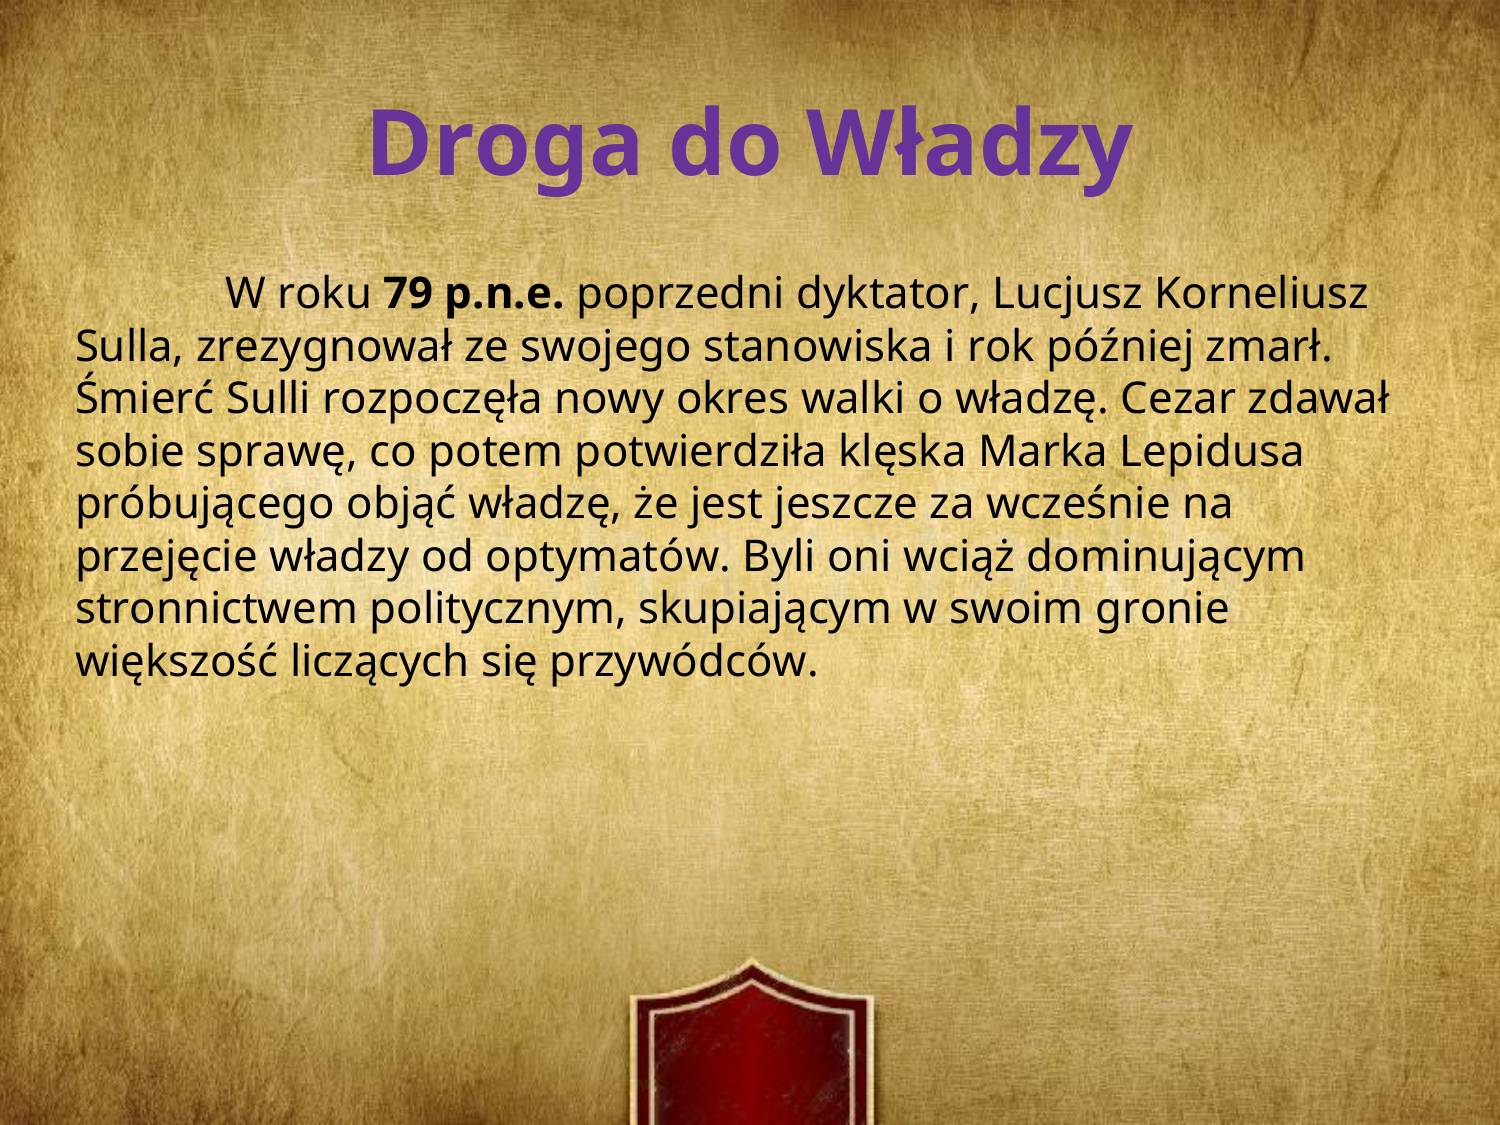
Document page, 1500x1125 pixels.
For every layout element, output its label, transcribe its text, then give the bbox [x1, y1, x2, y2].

text_box Droga do Władzy [75, 45, 1426, 233]
text_box W roku 79 p.n.e. poprzedni dyktator, Lucjusz Korneliusz Sulla, zrezygnował ze swojego stanowiska i rok później zmarł. Śmierć Sulli rozpoczęła nowy okres walki o władzę. Cezar zdawał sobie sprawę, co potem potwierdziła klęska Marka Lepidusa próbującego objąć władzę, że jest jeszcze za wcześnie na przejęcie władzy od optymatów. Byli oni wciąż dominującym stronnictwem politycznym, skupiającym w swoim gronie większość liczących się przywódców. [75, 262, 1426, 1005]
picture [0, 0, 1500, 1125]
